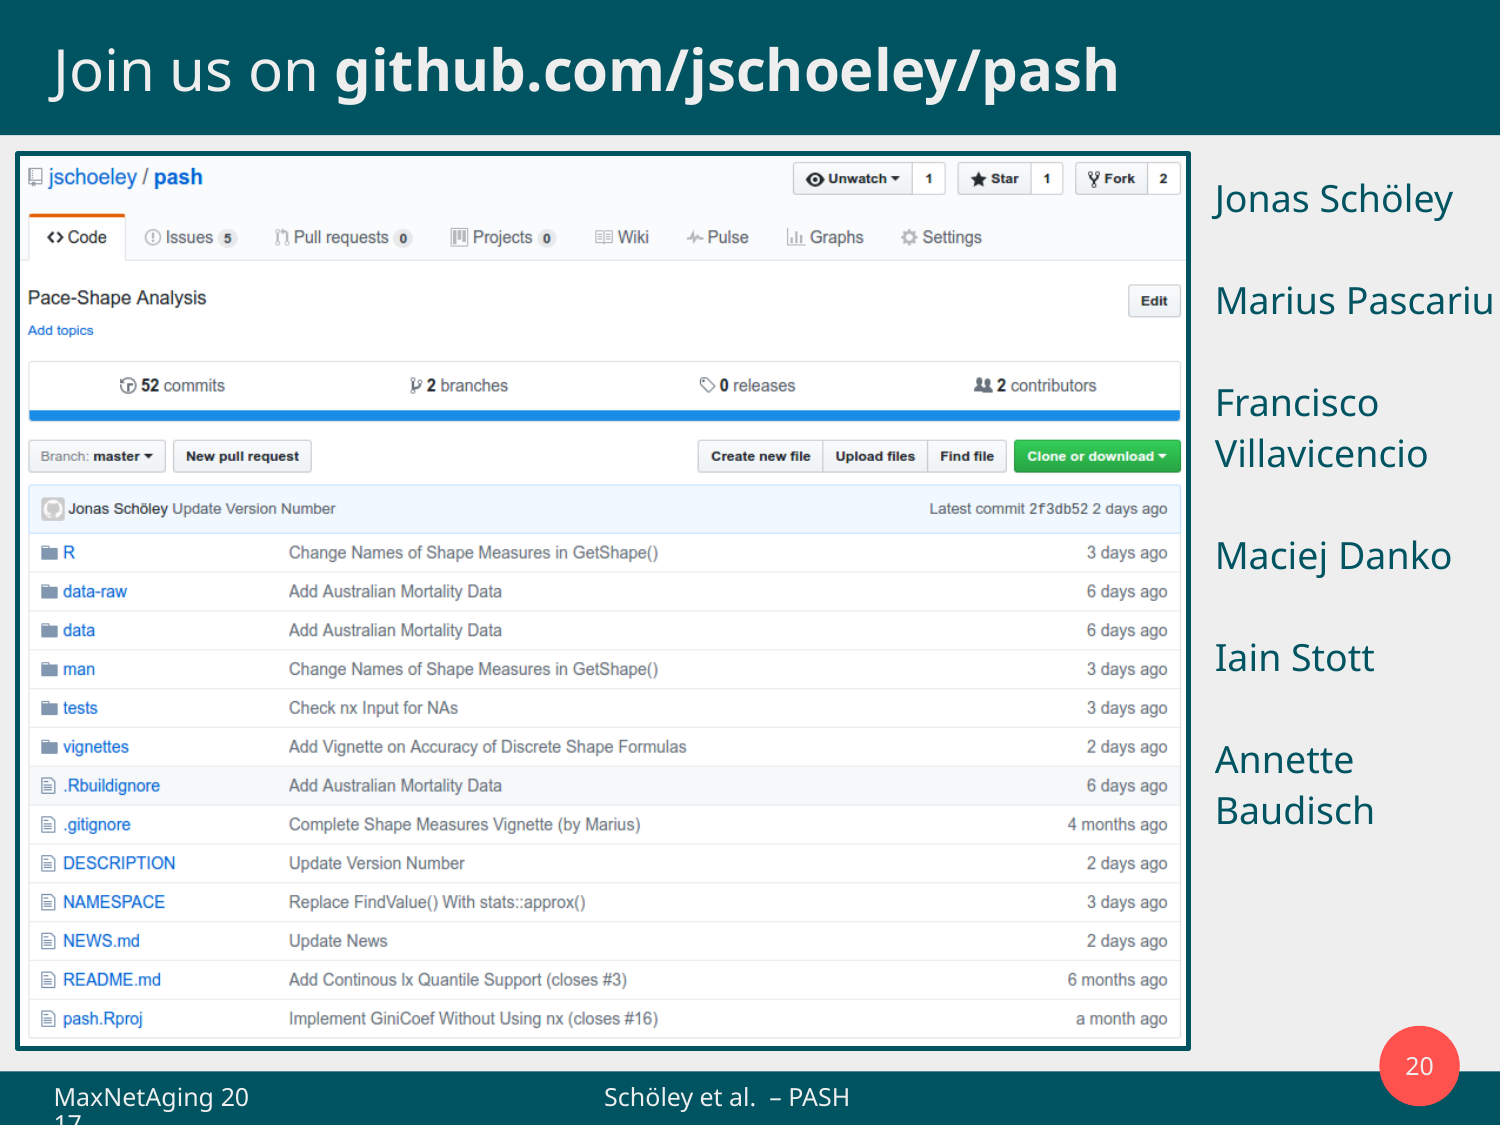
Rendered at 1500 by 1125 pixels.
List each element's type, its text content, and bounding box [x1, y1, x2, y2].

title Join us on github.com/jschoeley/pash [53, 0, 1447, 141]
text_box Jonas Schöley Marius Pascariu Francisco Villavicencio Maciej Danko Iain Stott Annette Baudisch [1200, 164, 1500, 824]
picture [19, 155, 1187, 1047]
